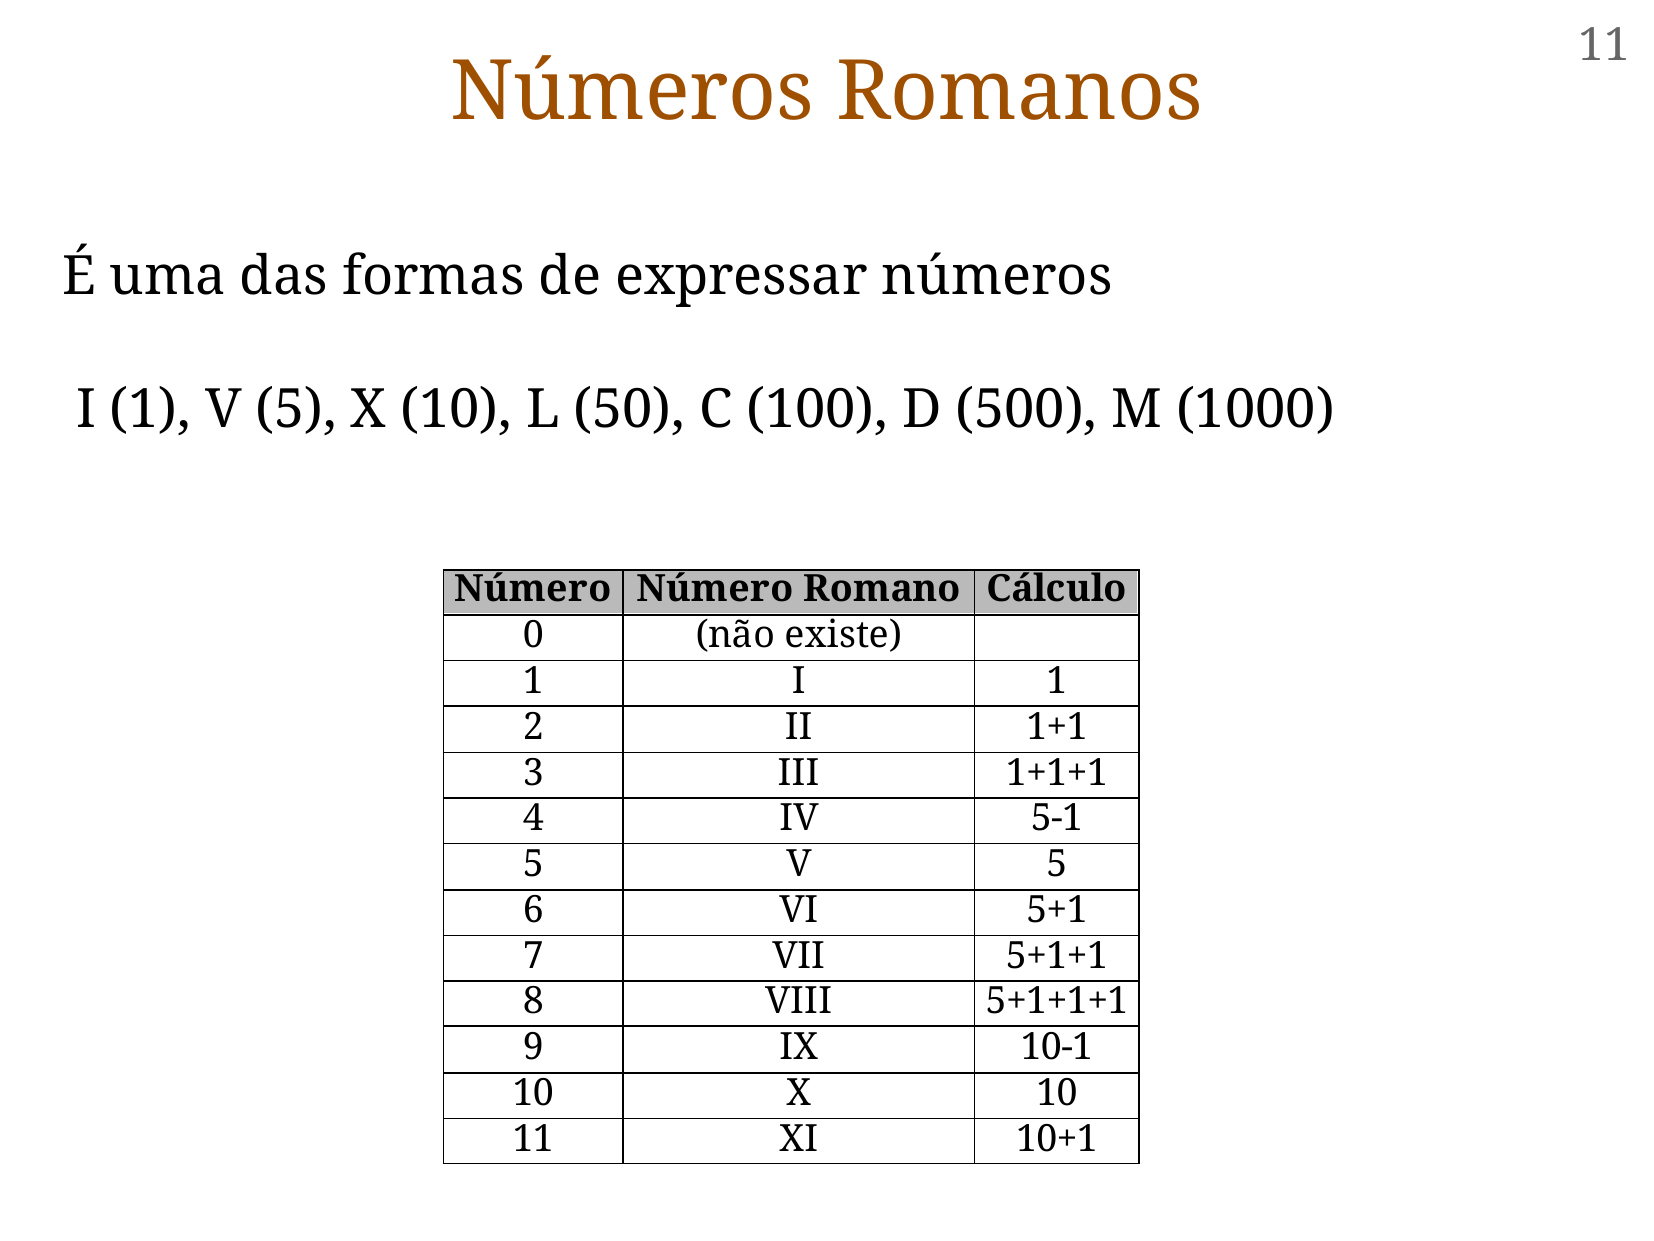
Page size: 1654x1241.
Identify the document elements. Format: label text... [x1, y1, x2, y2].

list É uma das formas de expressar números I (1), V (5), X (10), L (50), C (100), D (500), M (1000) [59, 236, 1595, 1211]
title Números Romanos [59, 29, 1595, 148]
chart [442, 569, 1141, 1167]
